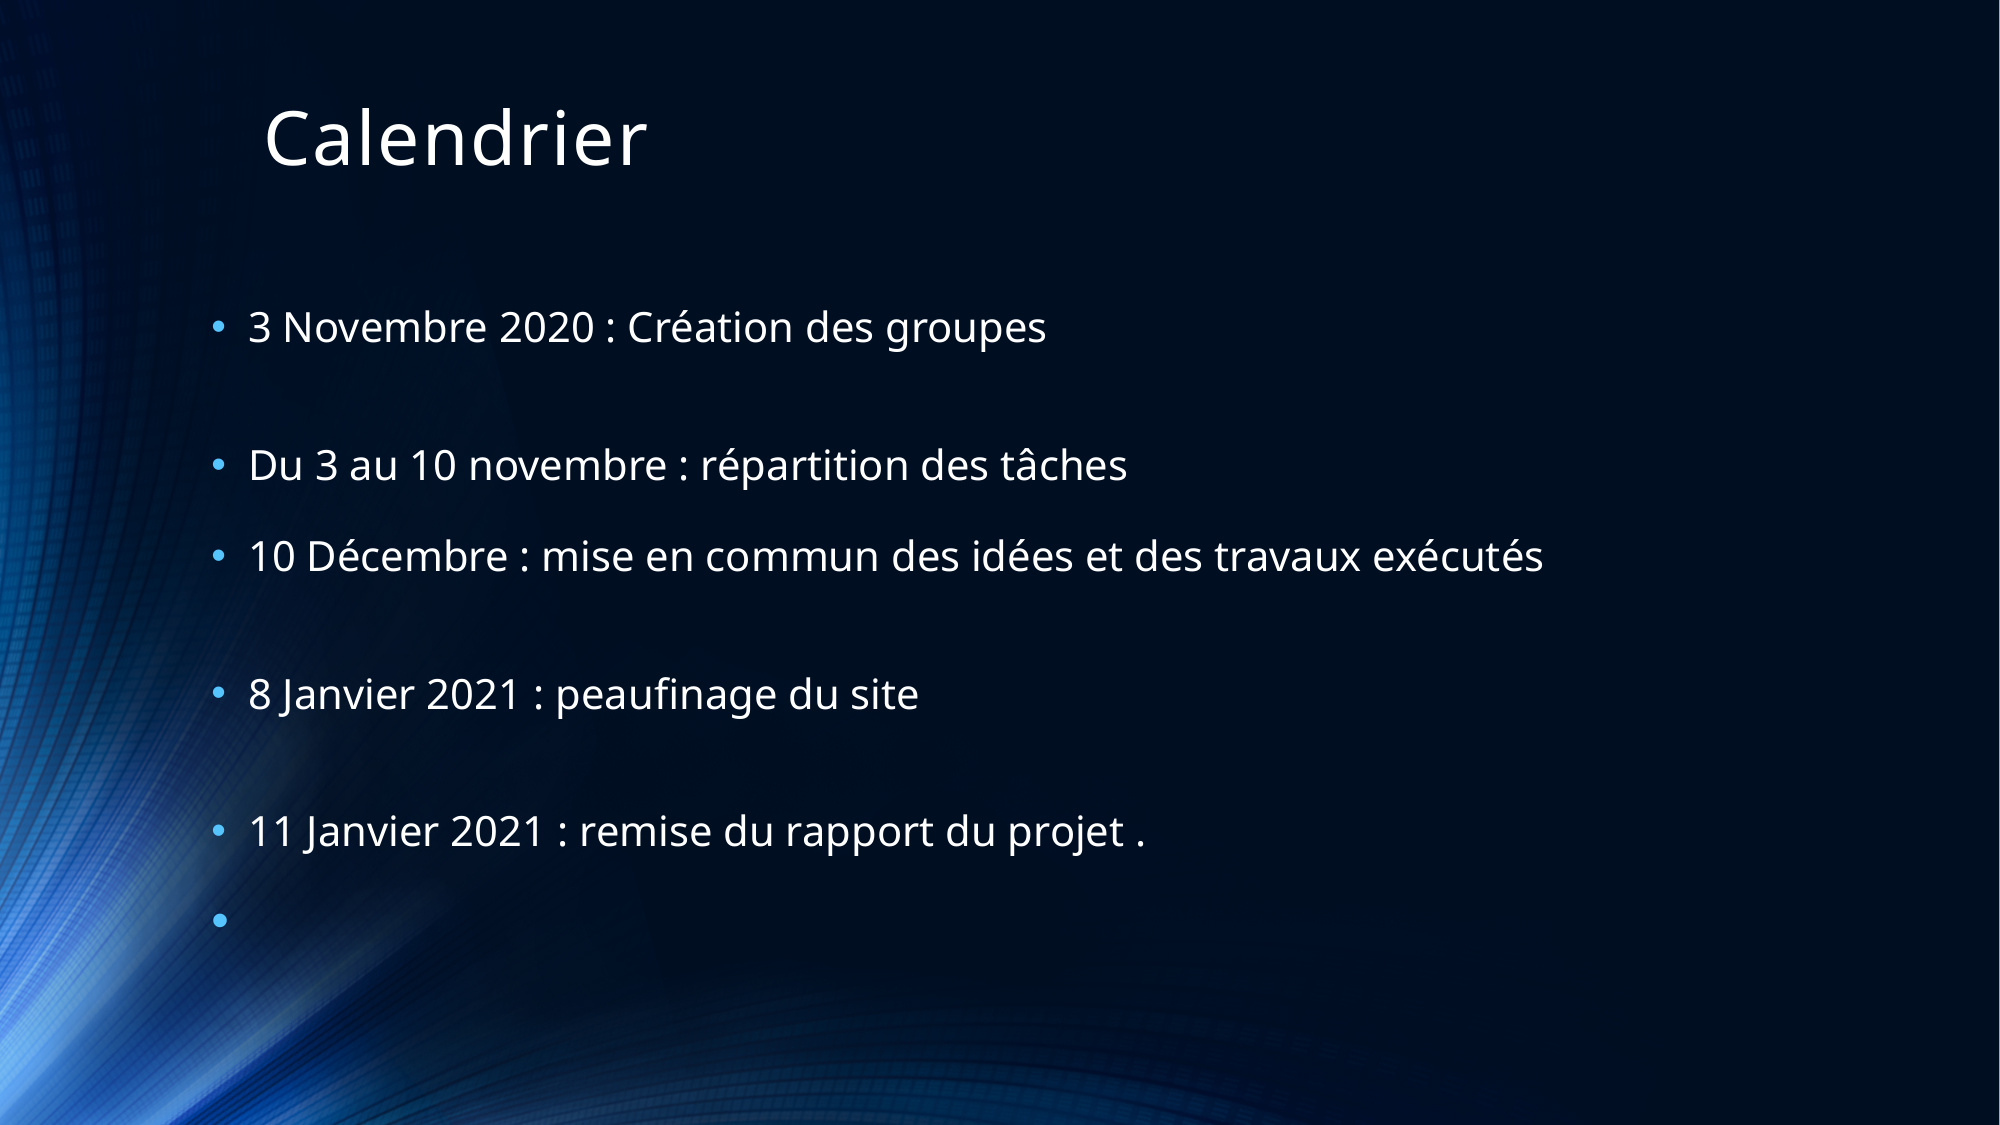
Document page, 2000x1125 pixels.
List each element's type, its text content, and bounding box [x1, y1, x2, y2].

list 3 Novembre 2020 : Création des groupes Du 3 au 10 novembre : répartition des tâches 10 Décembre : mise en commun des idées et des travaux exécutés 8 Janvier 2021 : peaufinage du site 11 Janvier 2021 : remise du rapport du projet . [196, 243, 1892, 990]
title Calendrier [248, 85, 1749, 189]
